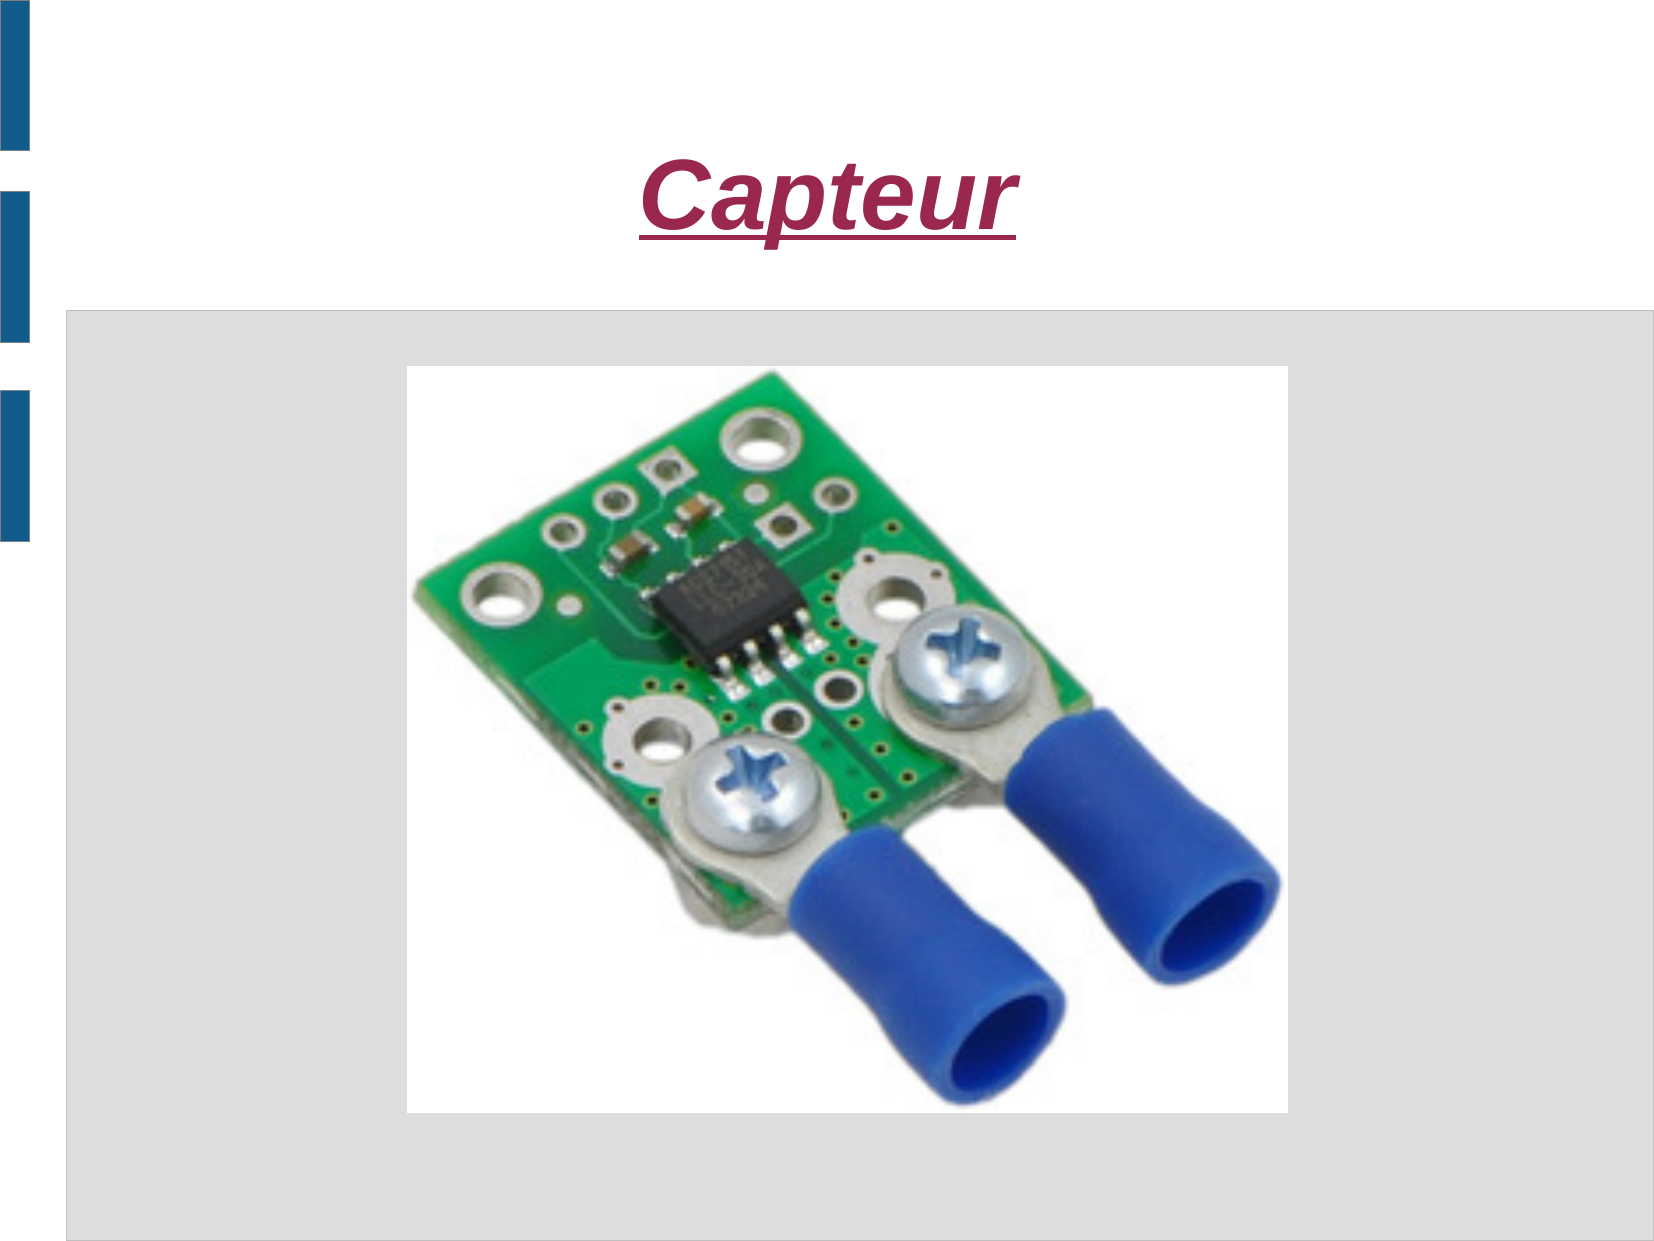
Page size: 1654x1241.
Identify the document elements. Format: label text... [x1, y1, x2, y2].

picture [407, 366, 1288, 1113]
title Capteur [121, 91, 1534, 299]
